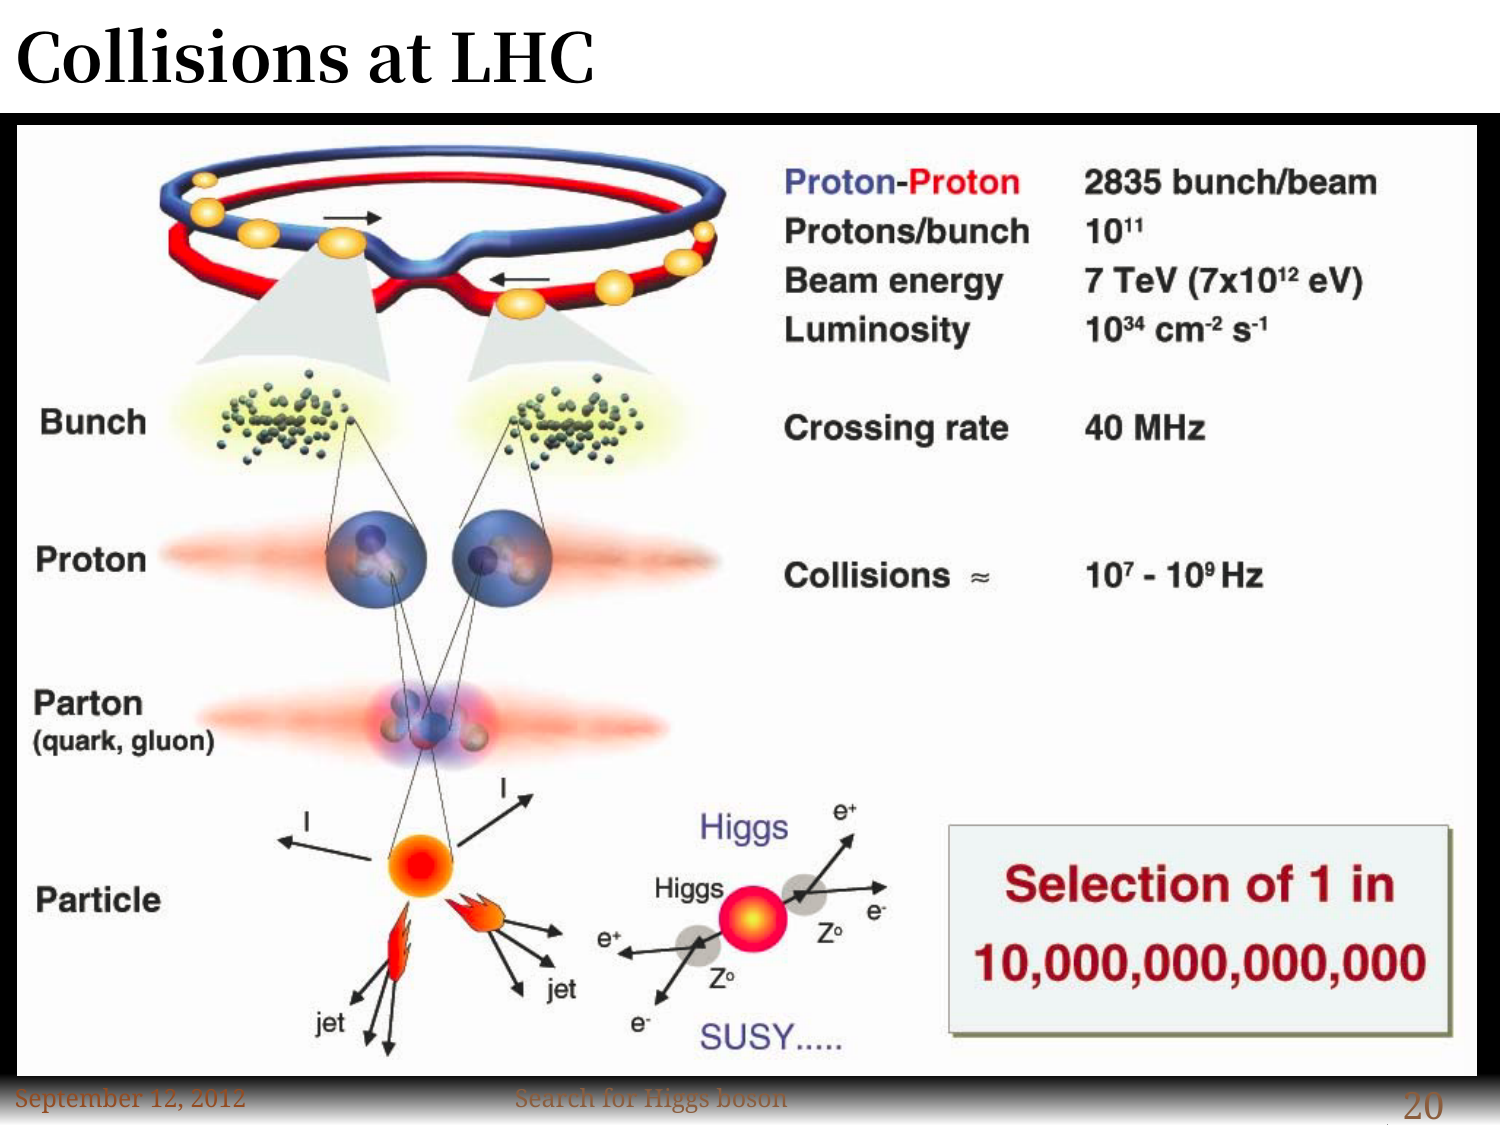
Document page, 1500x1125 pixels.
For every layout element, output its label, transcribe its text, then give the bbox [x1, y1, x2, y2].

title Collisions at LHC [0, 0, 1500, 113]
picture [17, 125, 1477, 1076]
footer Search for Higgs boson [500, 1076, 1387, 1125]
slide_number September 12, 2012 [0, 1074, 500, 1125]
slide_number <number> [1387, 1074, 1500, 1125]
